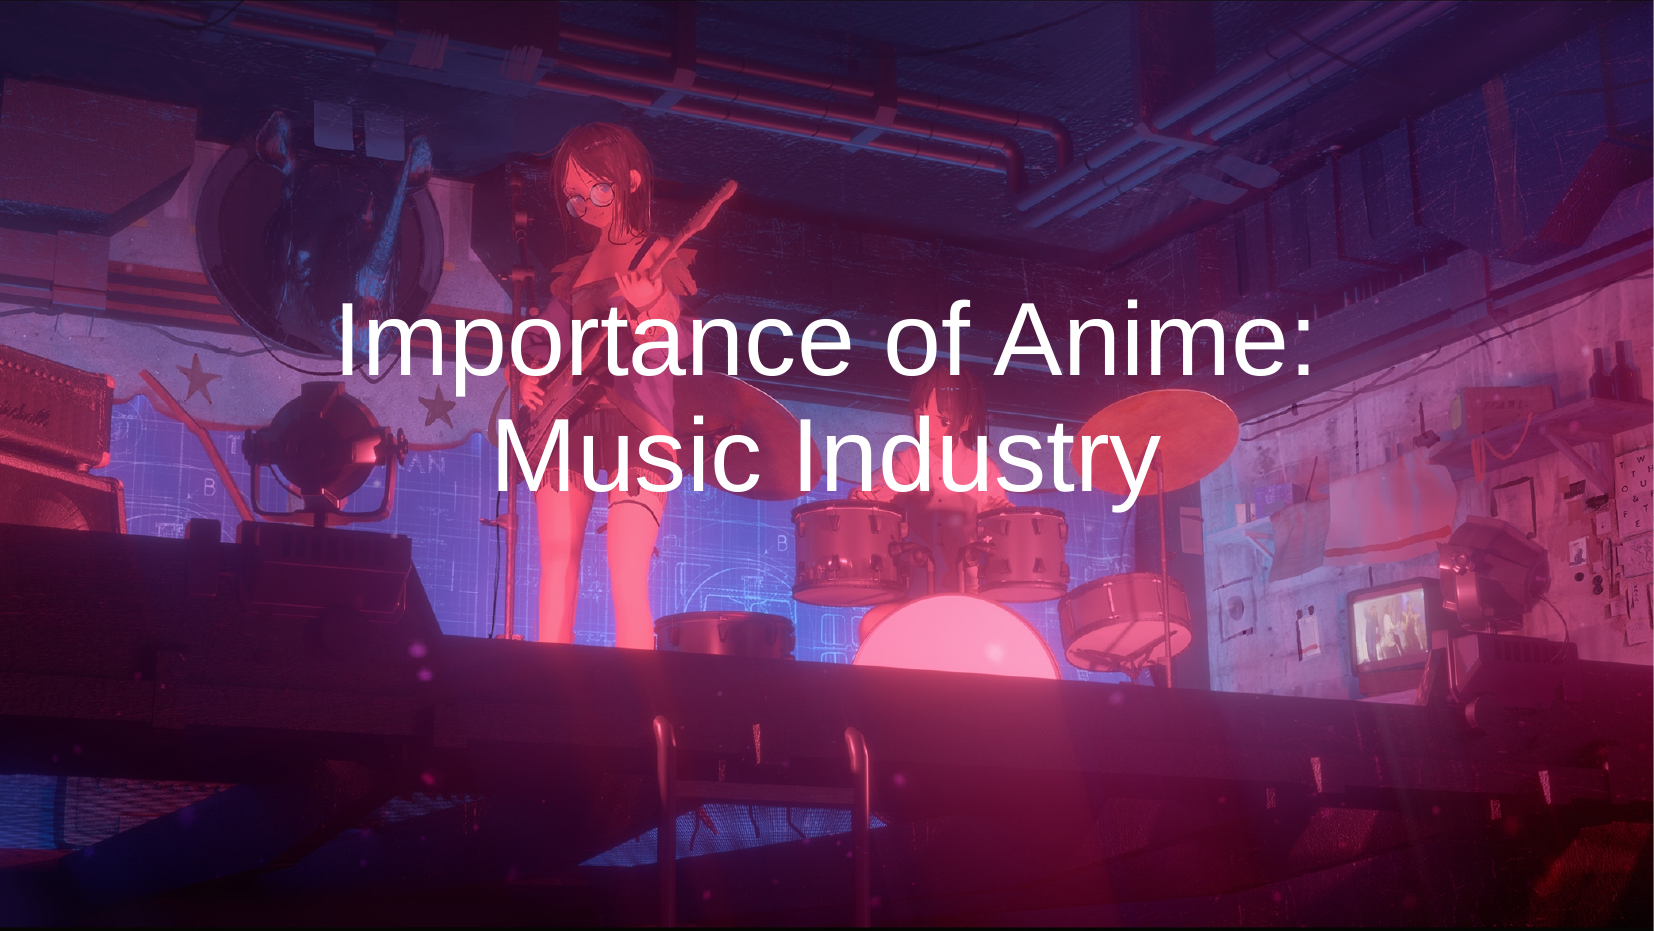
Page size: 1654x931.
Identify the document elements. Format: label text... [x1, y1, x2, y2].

subtitle Importance of Anime: Music Industry [82, 37, 1571, 757]
picture [0, 0, 1654, 931]
